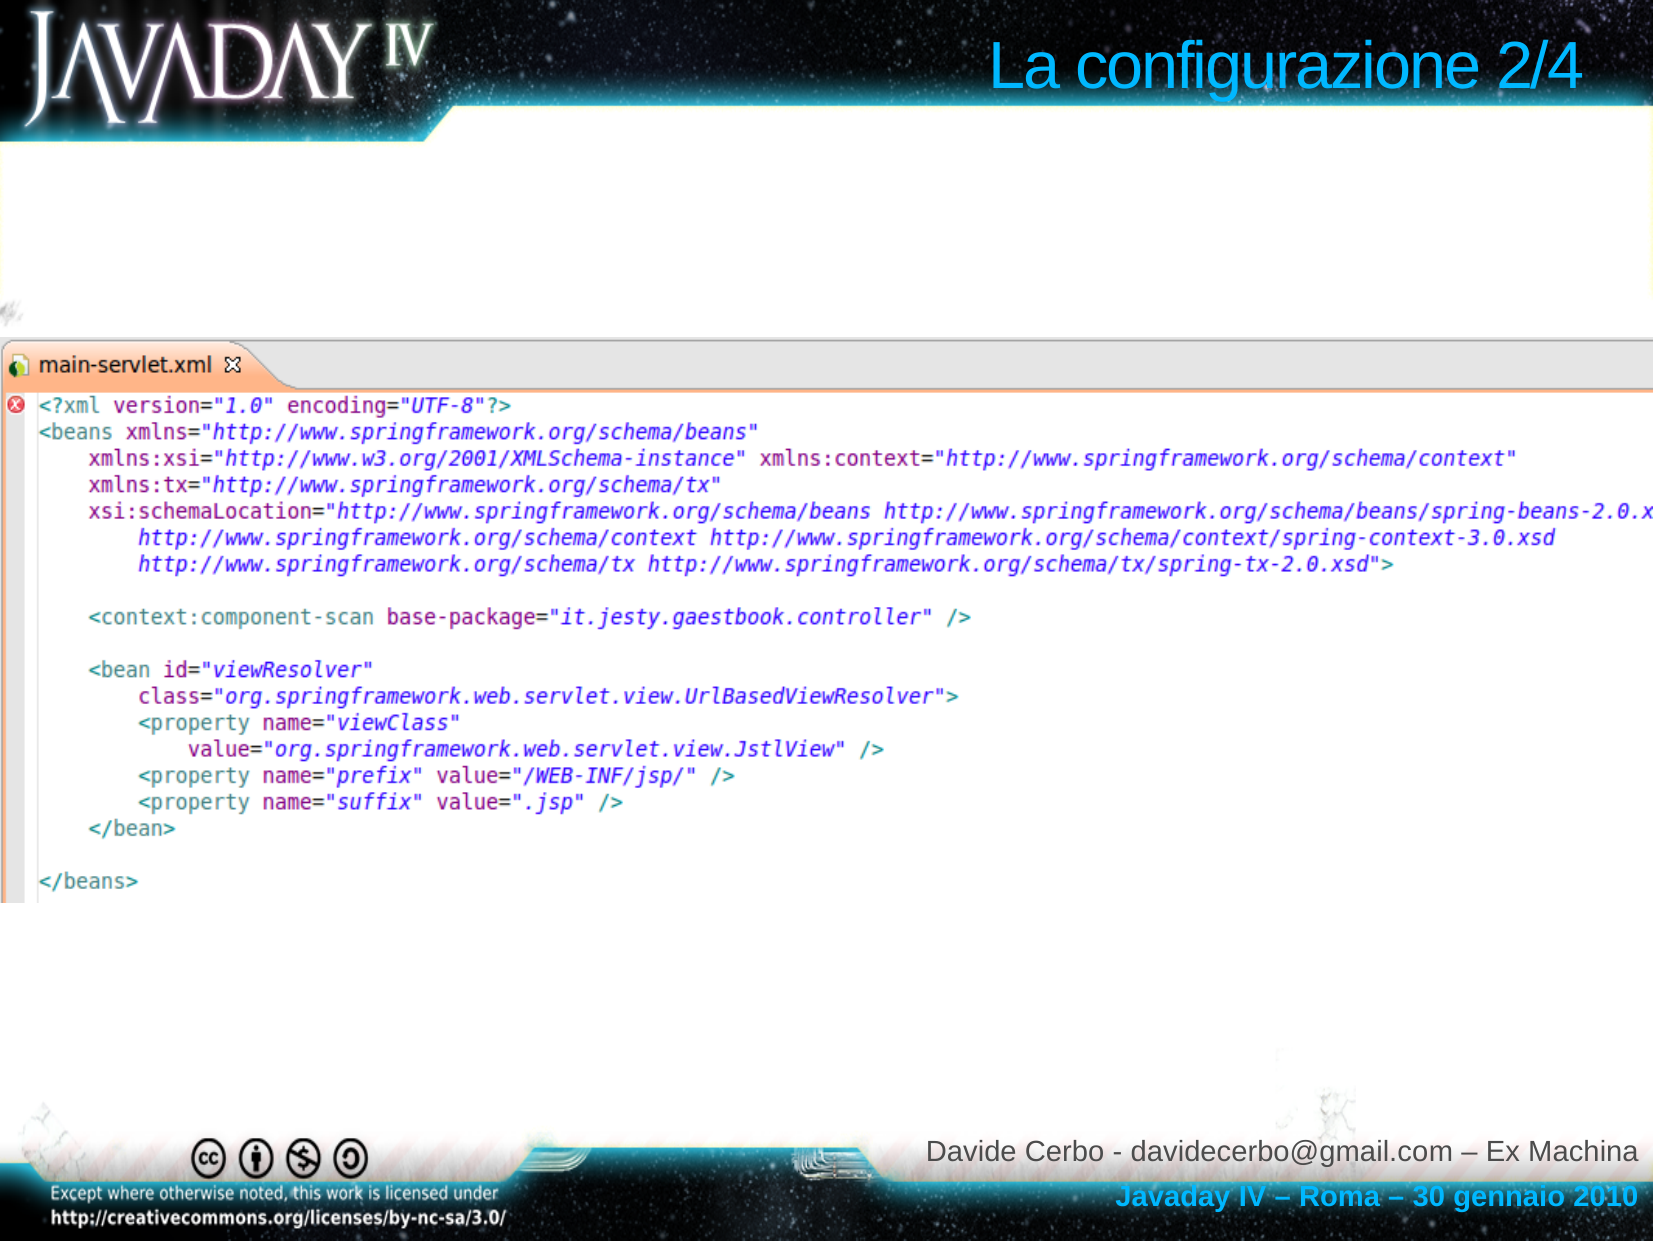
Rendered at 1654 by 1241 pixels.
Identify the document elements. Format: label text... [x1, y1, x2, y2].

title La configurazione 2/4 [108, 0, 1585, 169]
picture [0, 0, 1653, 1241]
